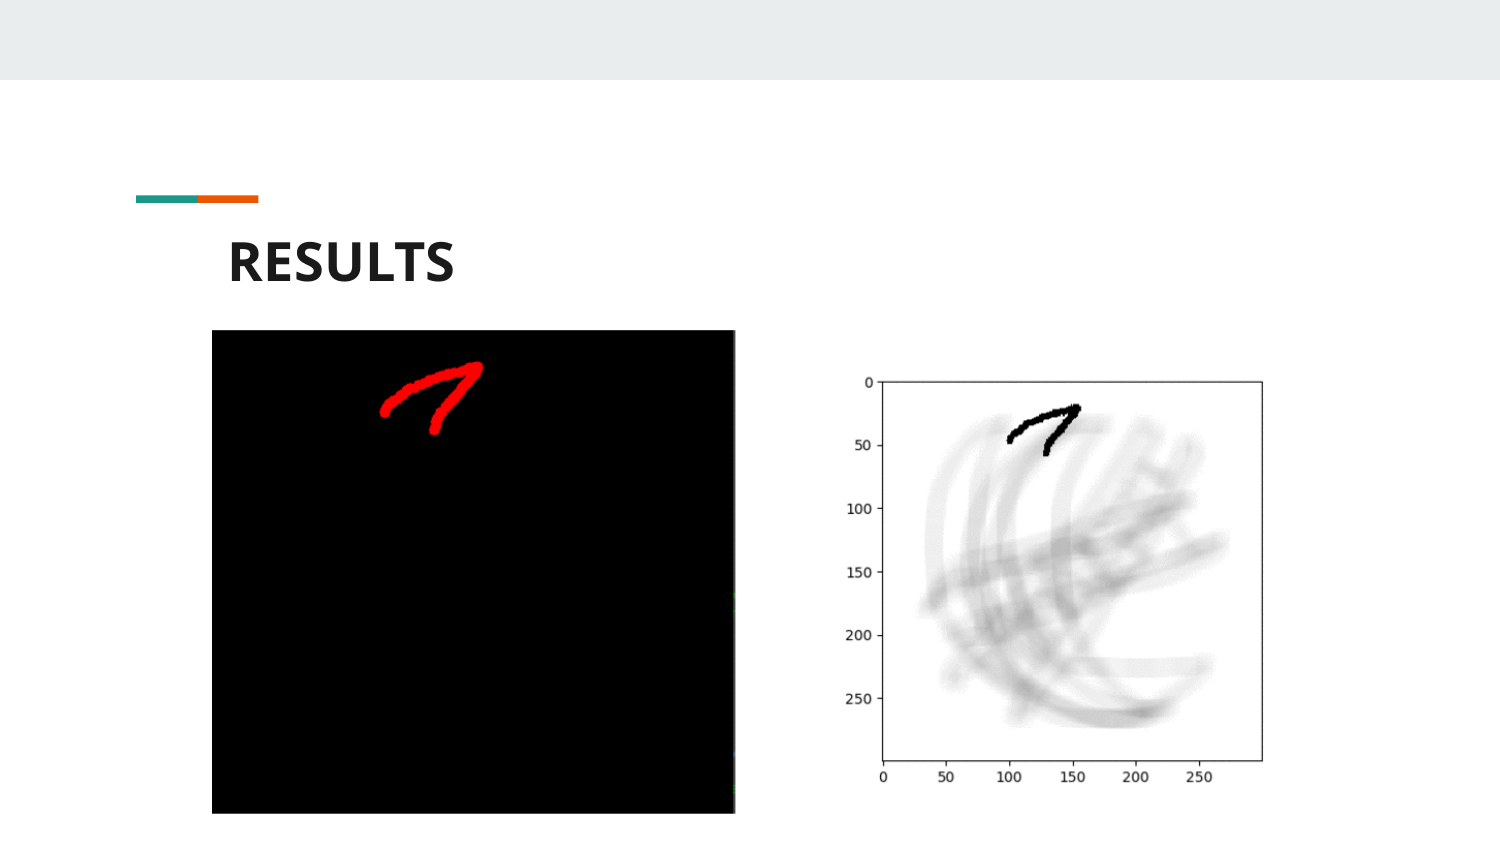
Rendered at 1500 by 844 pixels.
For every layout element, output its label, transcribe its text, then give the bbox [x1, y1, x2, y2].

title RESULTS [212, 212, 1475, 300]
picture [212, 327, 1390, 818]
